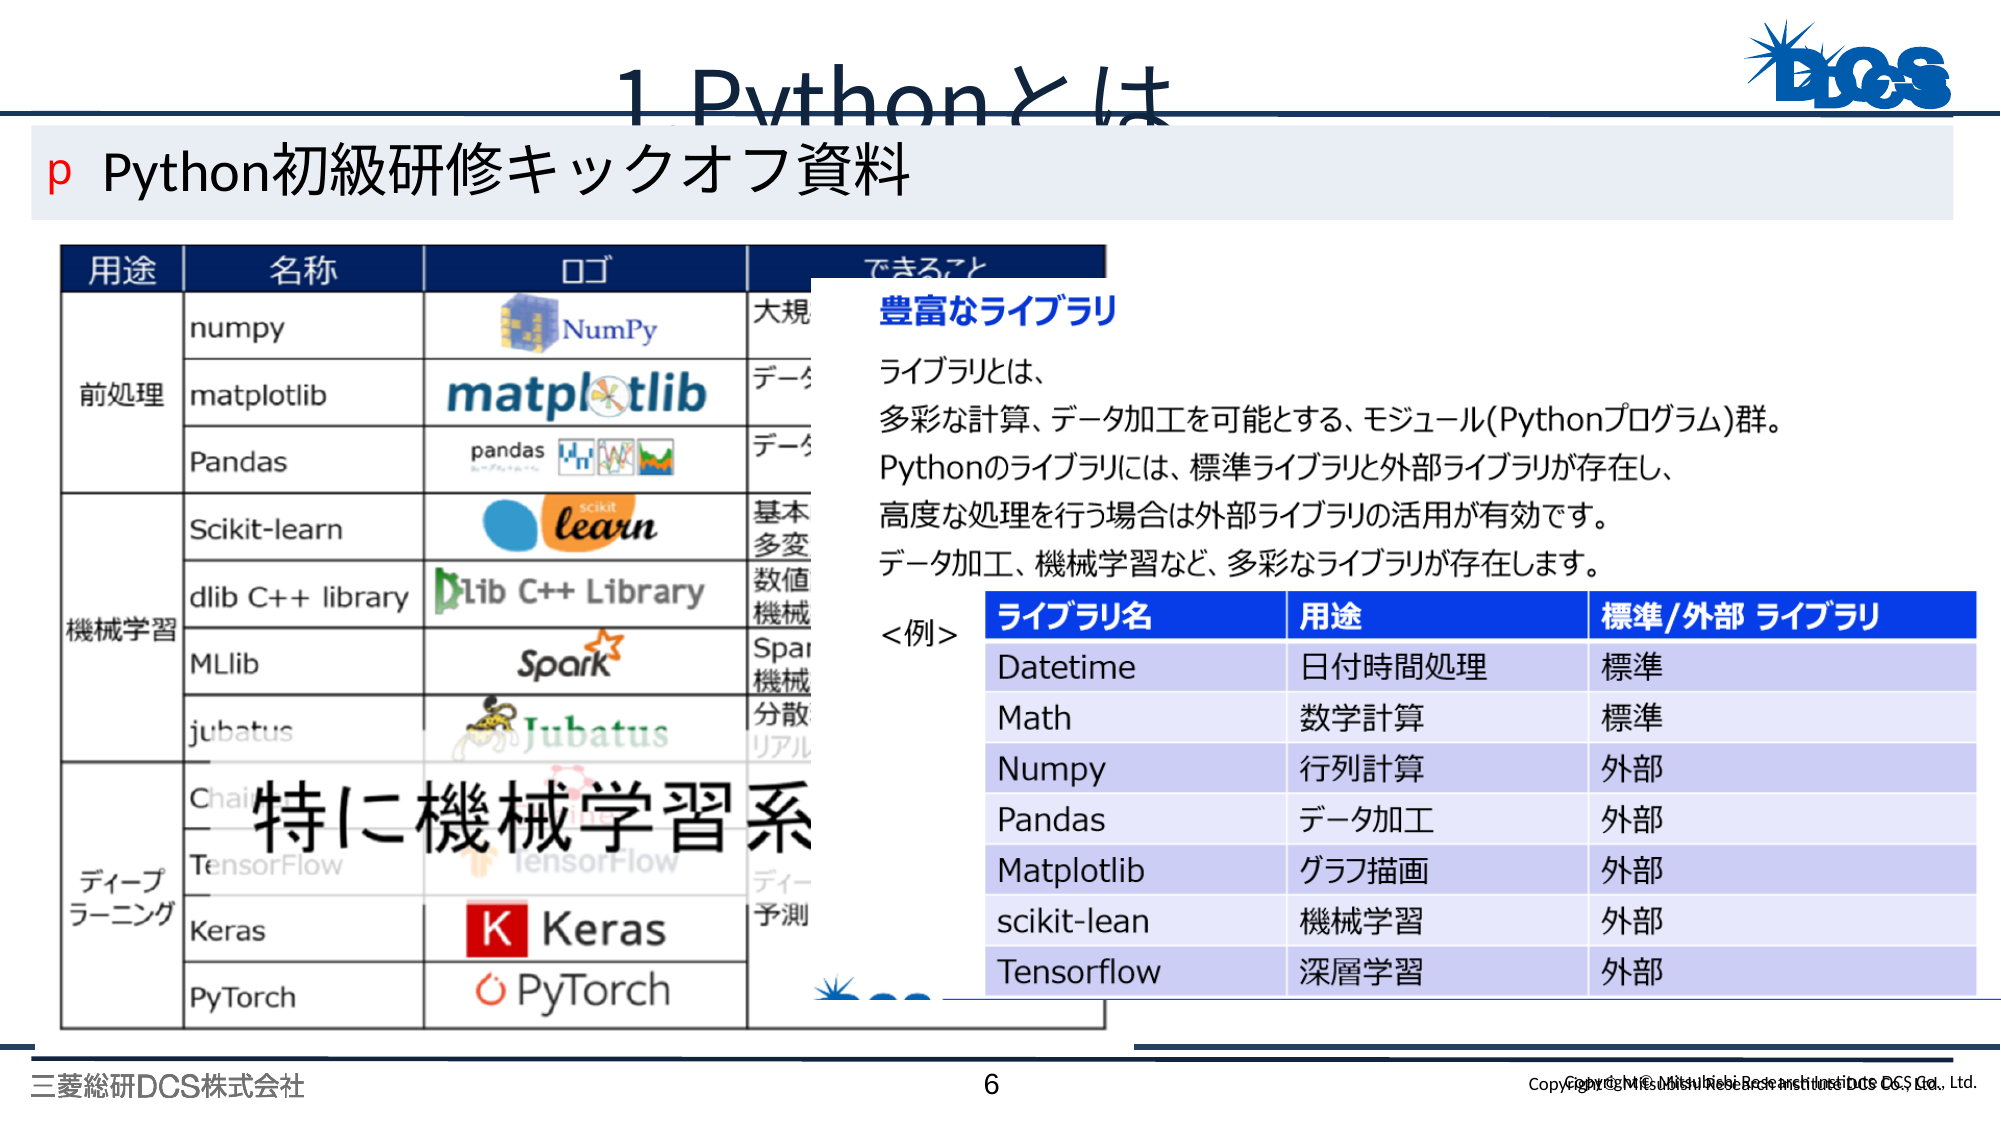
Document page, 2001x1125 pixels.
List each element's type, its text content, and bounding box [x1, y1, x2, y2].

list Python初級研修キックオフ資料 [31, 125, 1954, 220]
picture [35, 235, 2001, 1051]
picture [31, 1073, 304, 1098]
title 1.Pythonとは [31, 38, 1756, 110]
